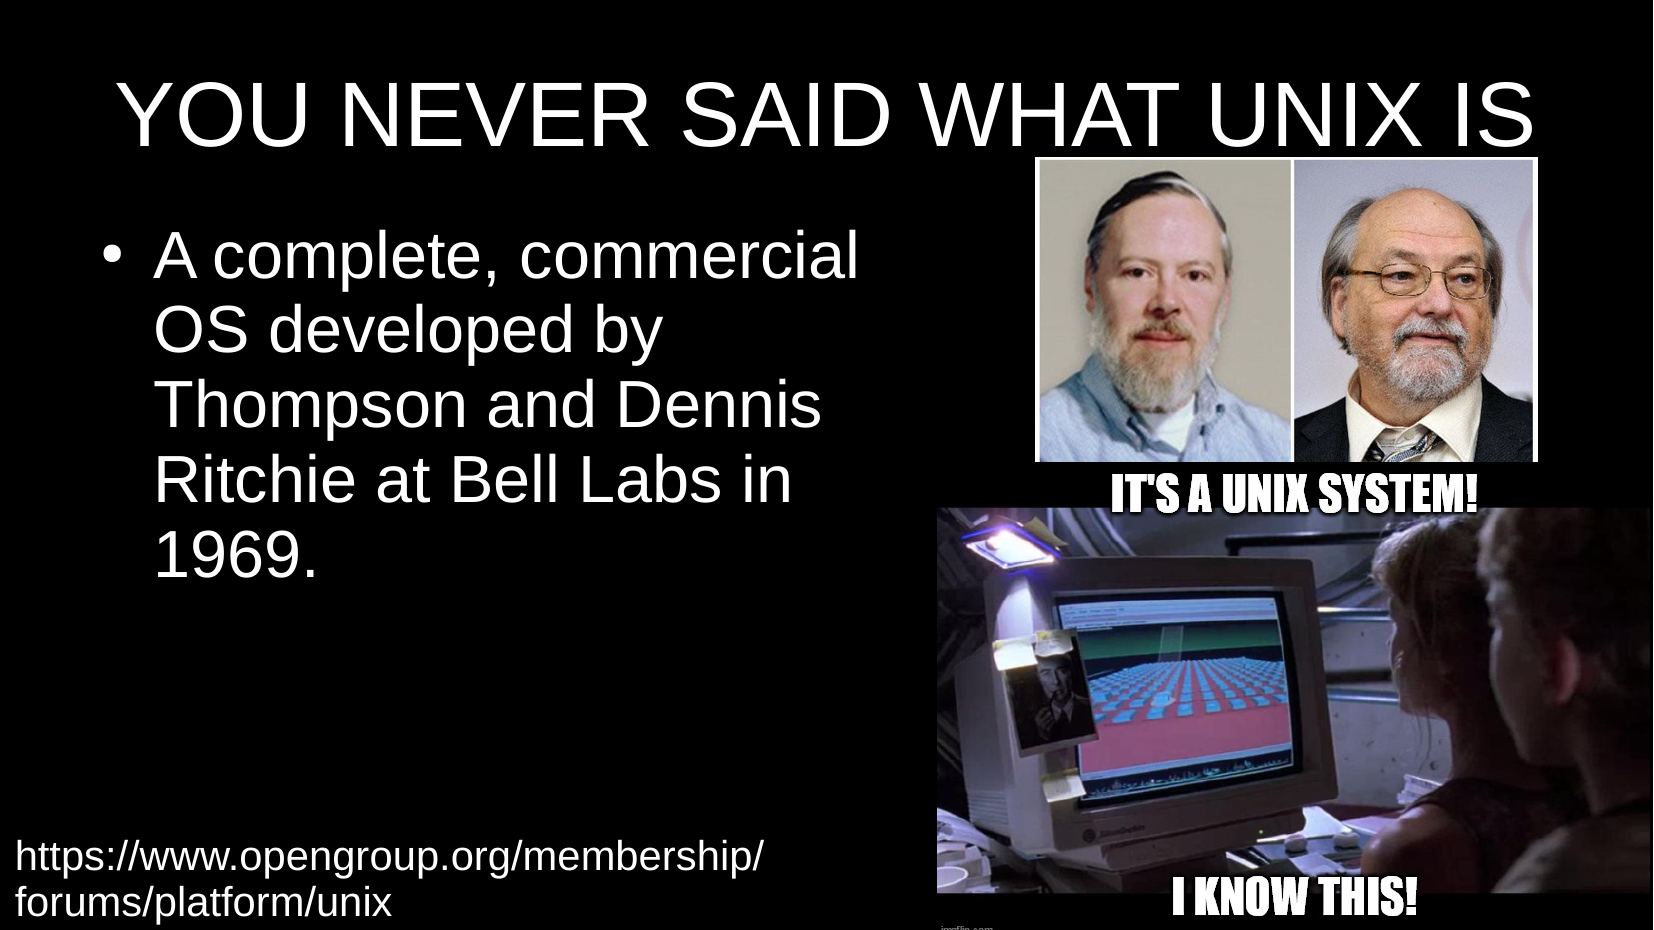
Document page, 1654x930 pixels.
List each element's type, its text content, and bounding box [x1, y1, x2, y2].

picture [937, 157, 1650, 930]
text_box https://www.opengroup.org/membership/forums/platform/unix [0, 825, 901, 930]
title YOU NEVER SAID WHAT UNIX IS [82, 37, 1571, 193]
list A complete, commercial OS developed by Thompson and Dennis Ritchie at Bell Labs in 1969. [82, 217, 938, 757]
